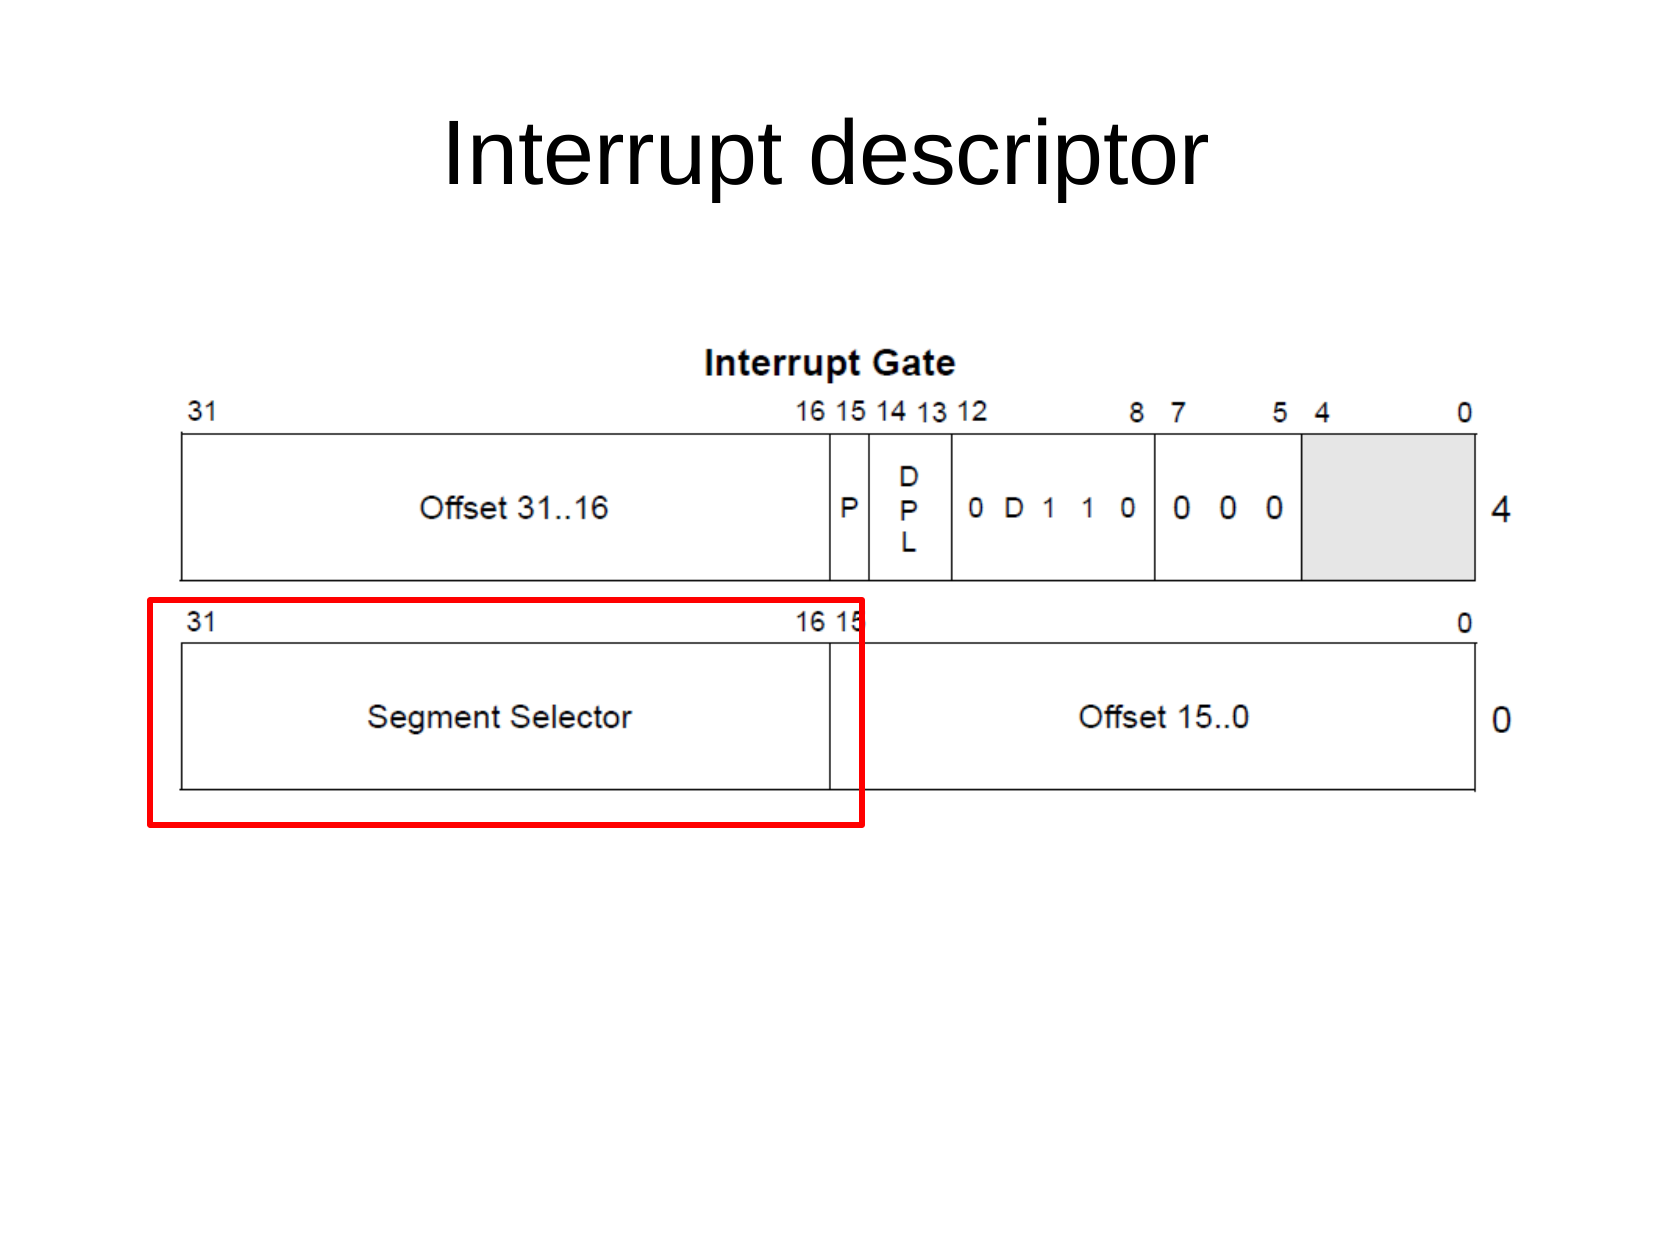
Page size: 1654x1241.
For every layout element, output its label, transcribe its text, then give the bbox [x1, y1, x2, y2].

picture [153, 603, 859, 822]
picture [150, 329, 1537, 826]
title Interrupt descriptor [82, 49, 1571, 257]
